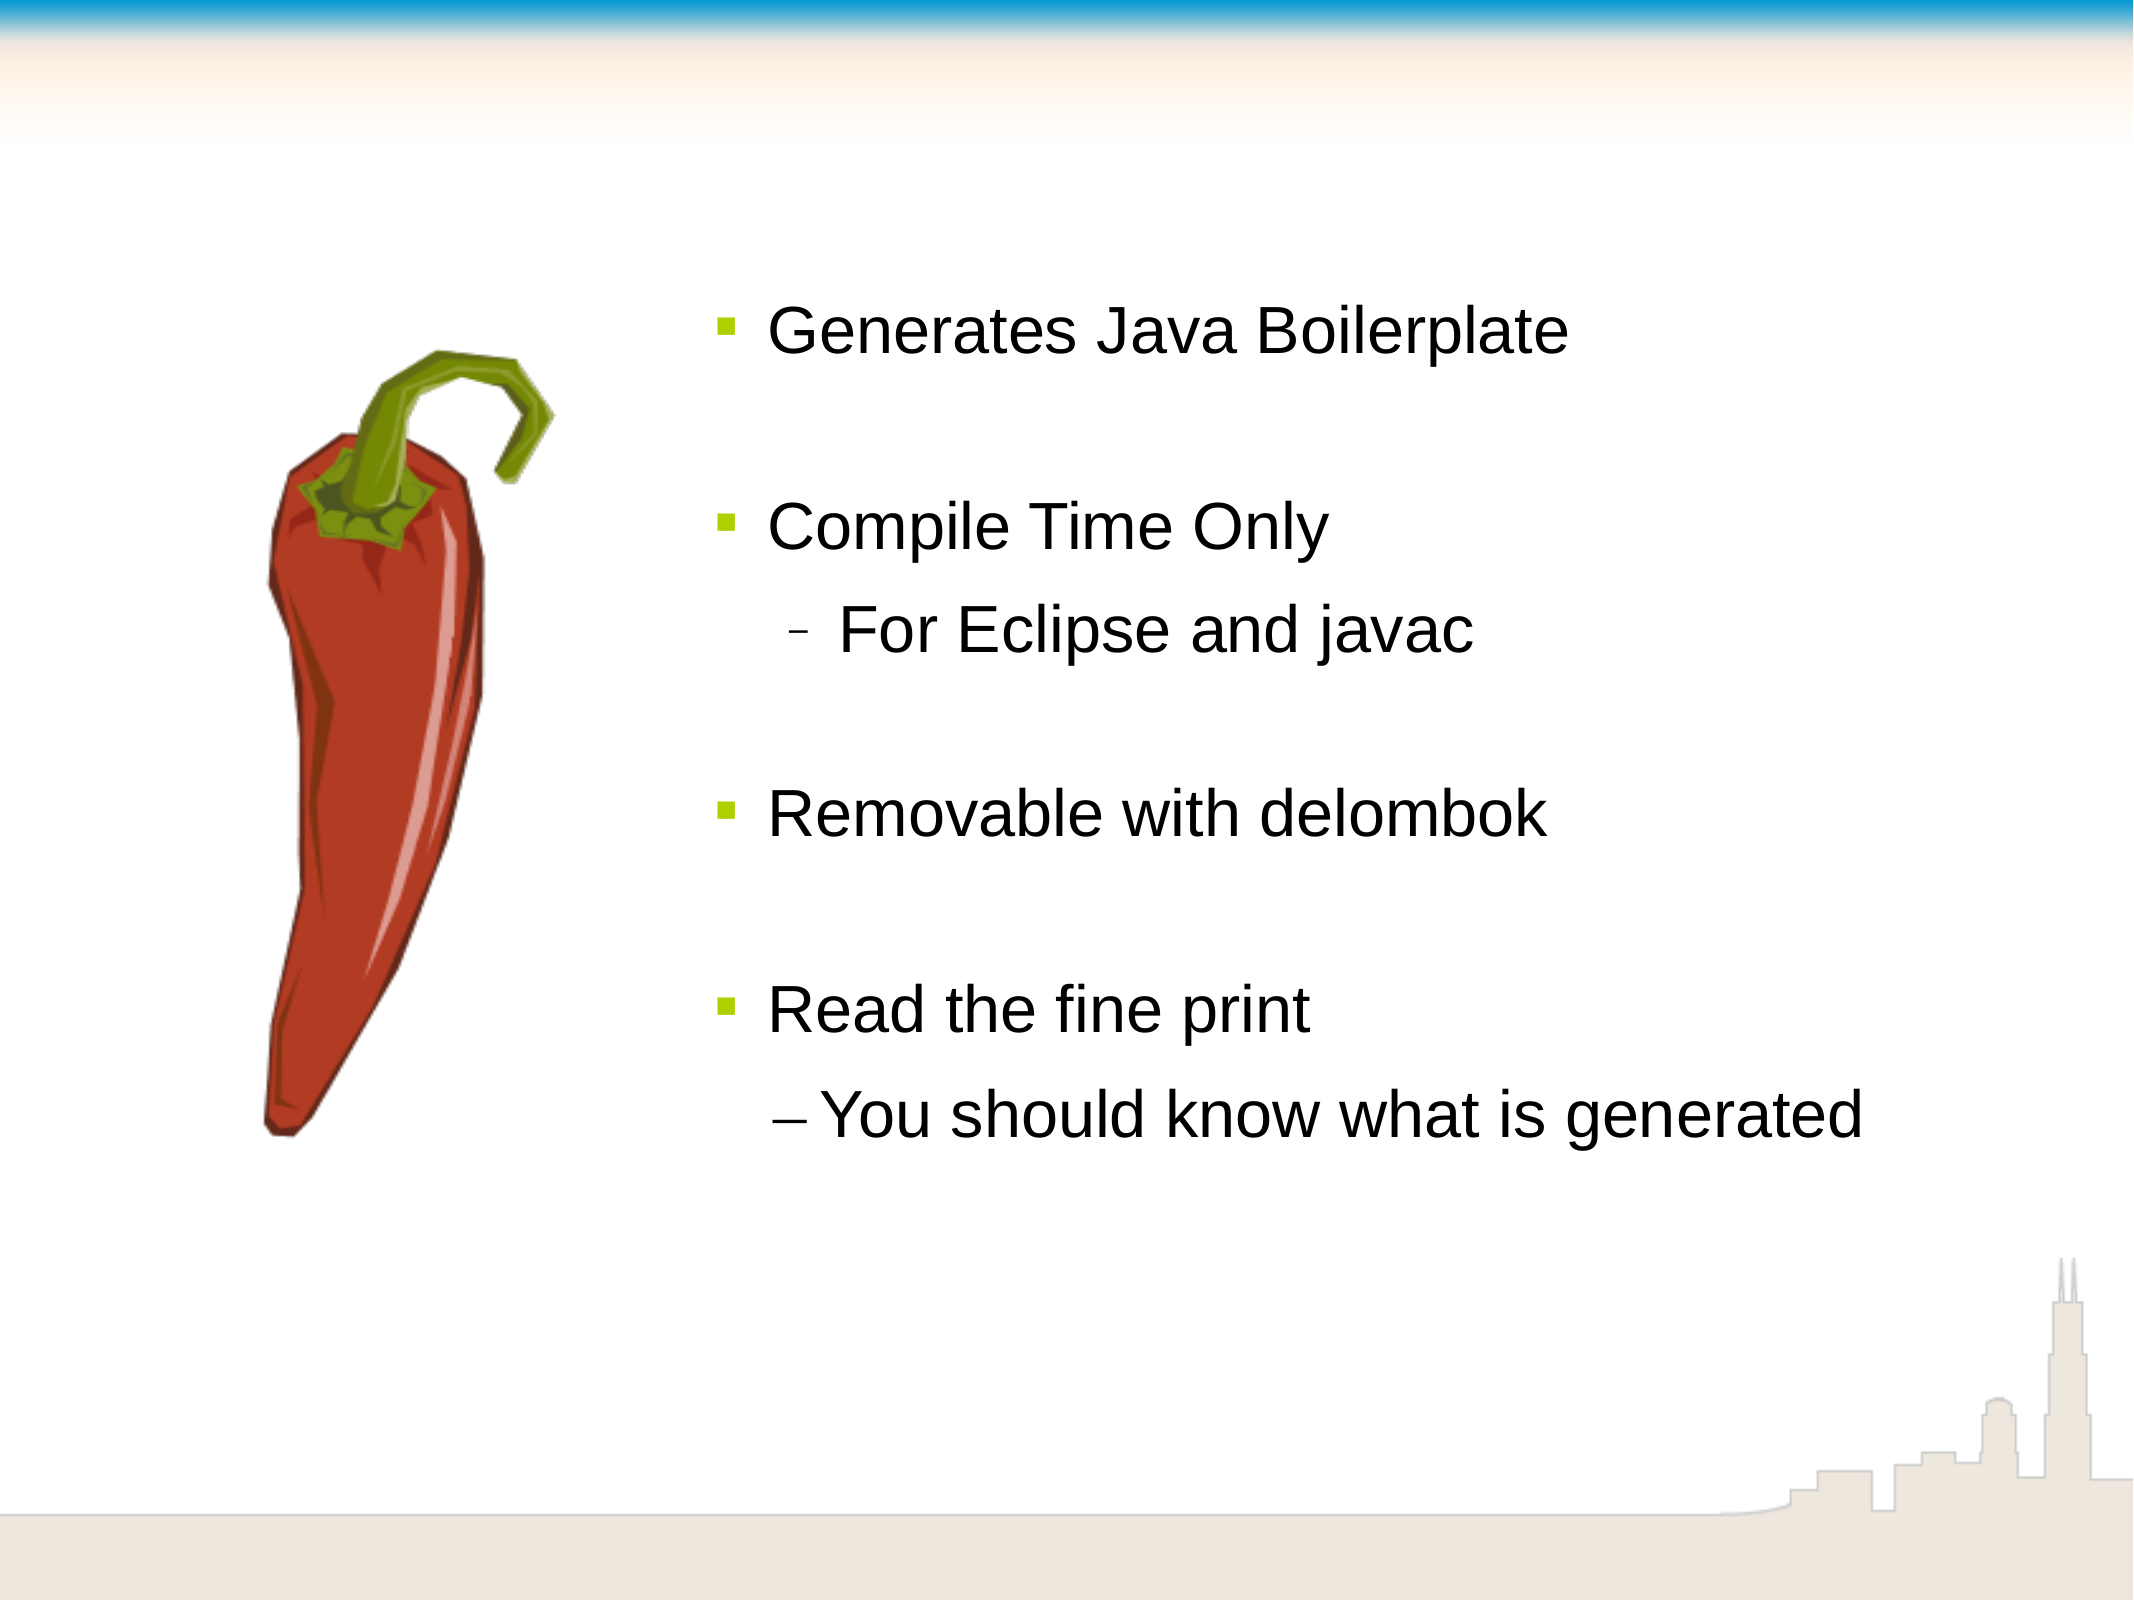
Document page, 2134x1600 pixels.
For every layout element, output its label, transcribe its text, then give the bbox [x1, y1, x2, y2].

picture [0, 4, 2134, 1600]
list Generates Java Boilerplate Compile Time Only For Eclipse and javac Removable with delombok Read the fine print You should know what is generated [698, 293, 1899, 1328]
